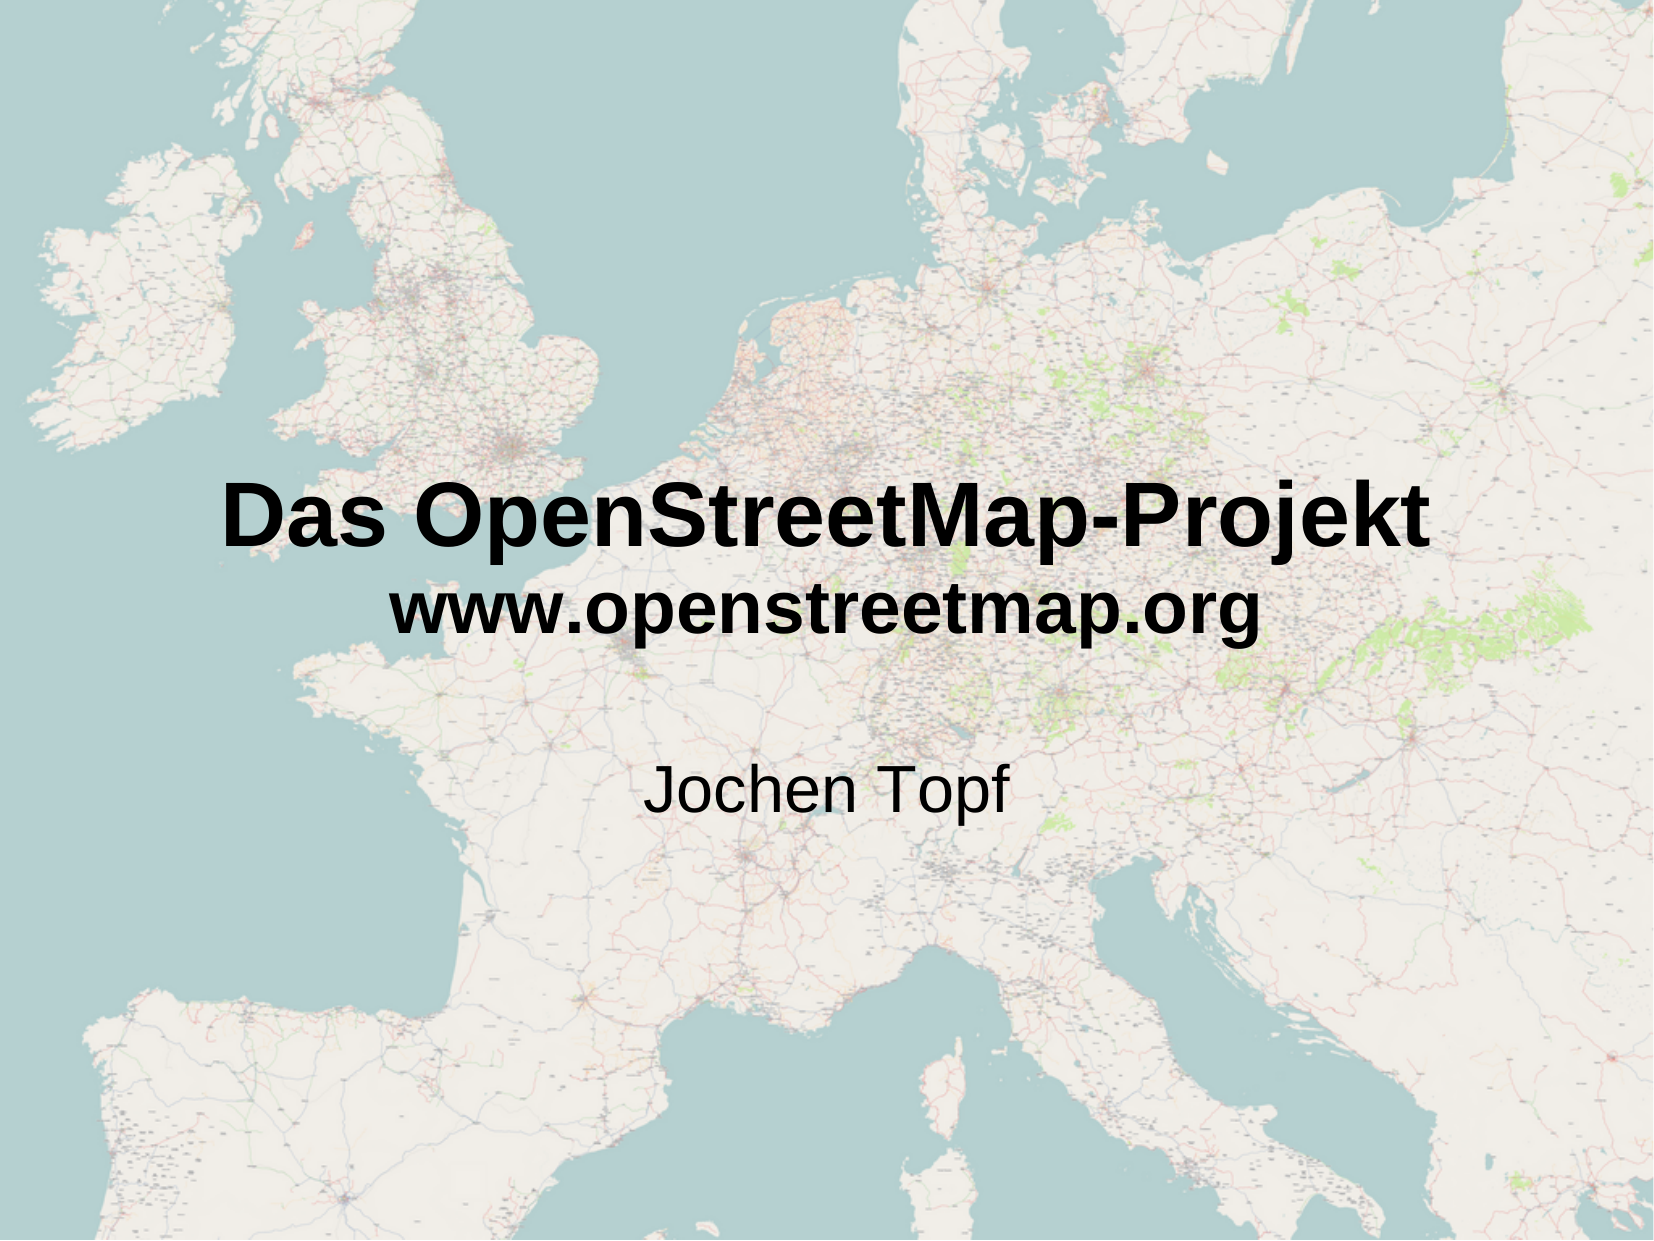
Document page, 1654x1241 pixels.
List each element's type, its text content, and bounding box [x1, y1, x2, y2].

title Das OpenStreetMap-Projekt www.openstreetmap.org Jochen Topf [82, 98, 1571, 1184]
picture [0, 0, 1654, 1241]
